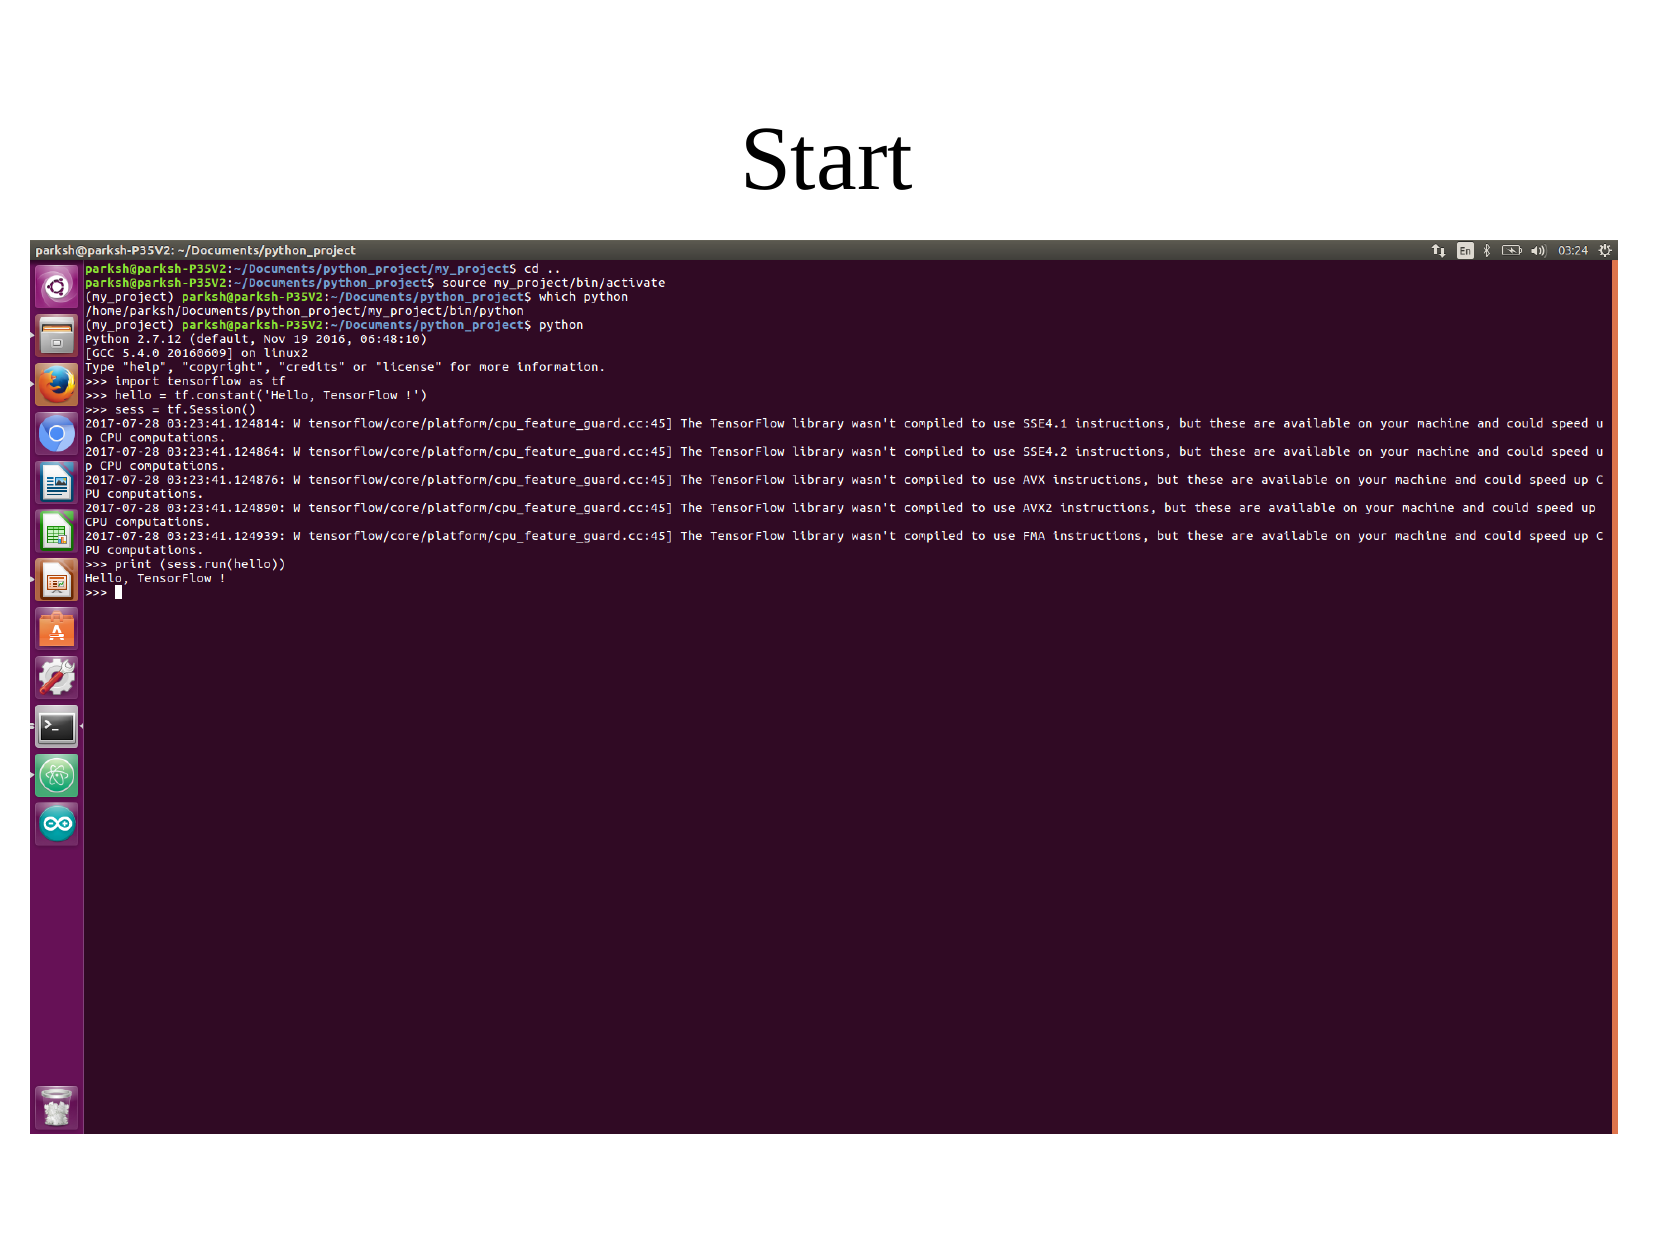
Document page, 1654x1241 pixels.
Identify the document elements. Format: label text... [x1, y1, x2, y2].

picture [30, 240, 1618, 1134]
text_box Start [82, 49, 1571, 240]
